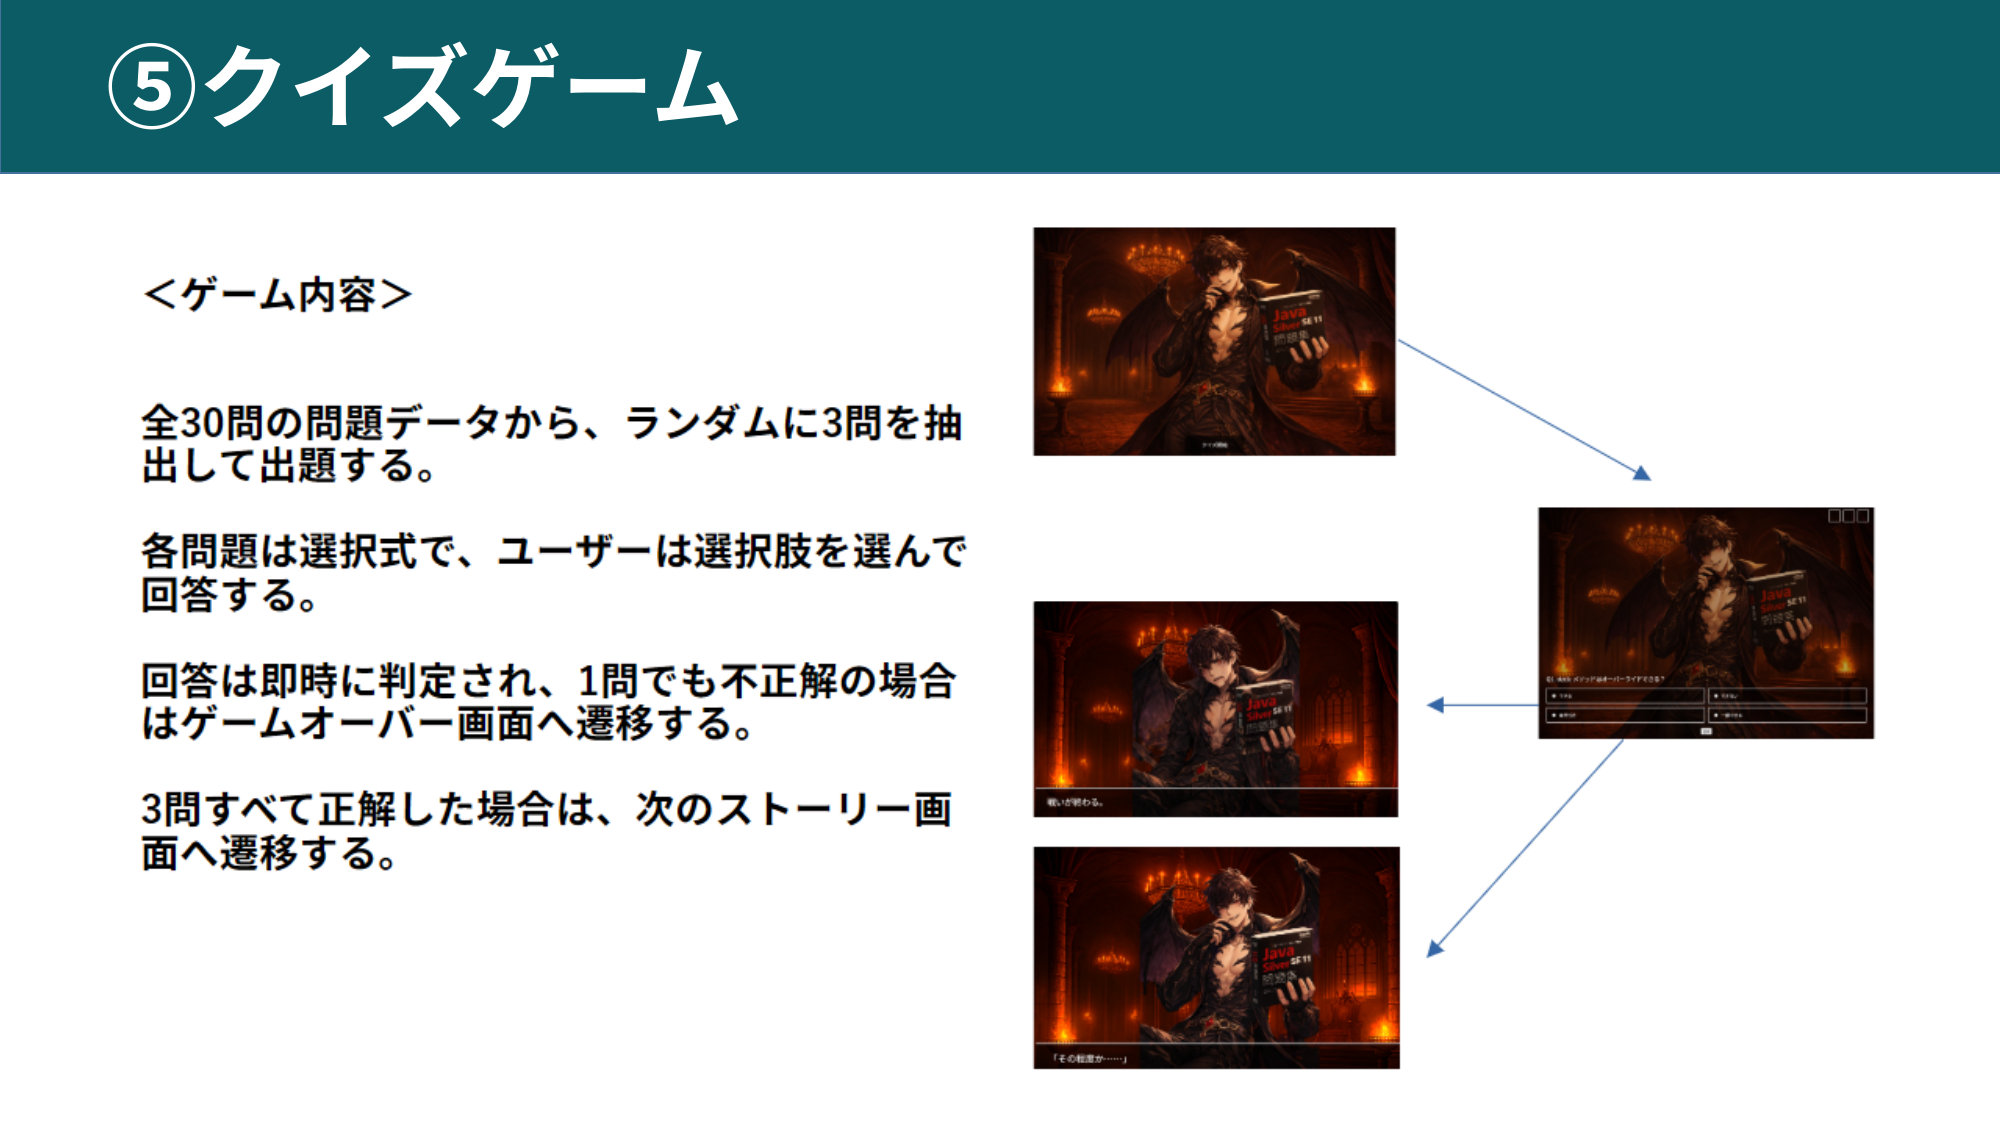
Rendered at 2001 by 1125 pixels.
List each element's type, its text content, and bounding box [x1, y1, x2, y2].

picture [54, 198, 1949, 1099]
text_box ⑤クイズゲーム [0, 0, 2000, 173]
